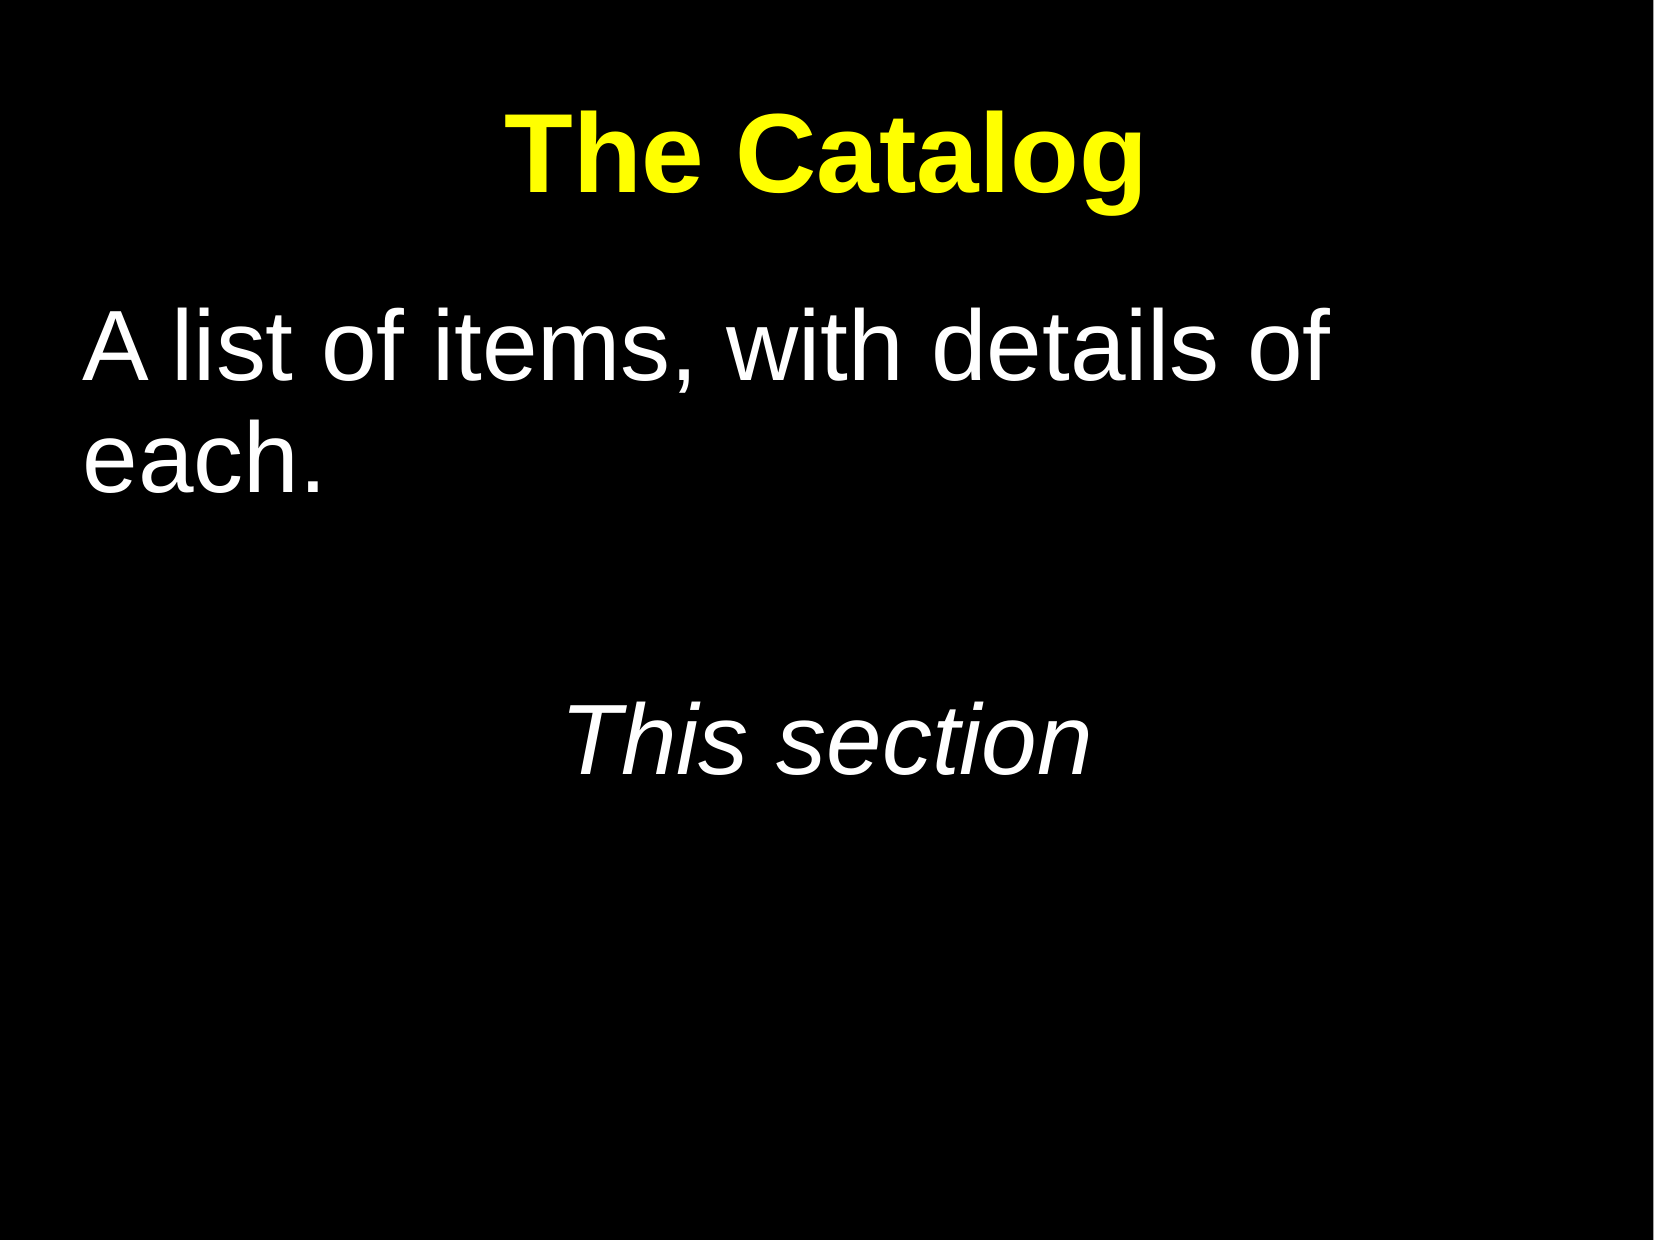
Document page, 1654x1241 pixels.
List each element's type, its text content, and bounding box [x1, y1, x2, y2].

list A list of items, with details of each. This section [82, 290, 1571, 1109]
title The Catalog [82, 49, 1571, 257]
